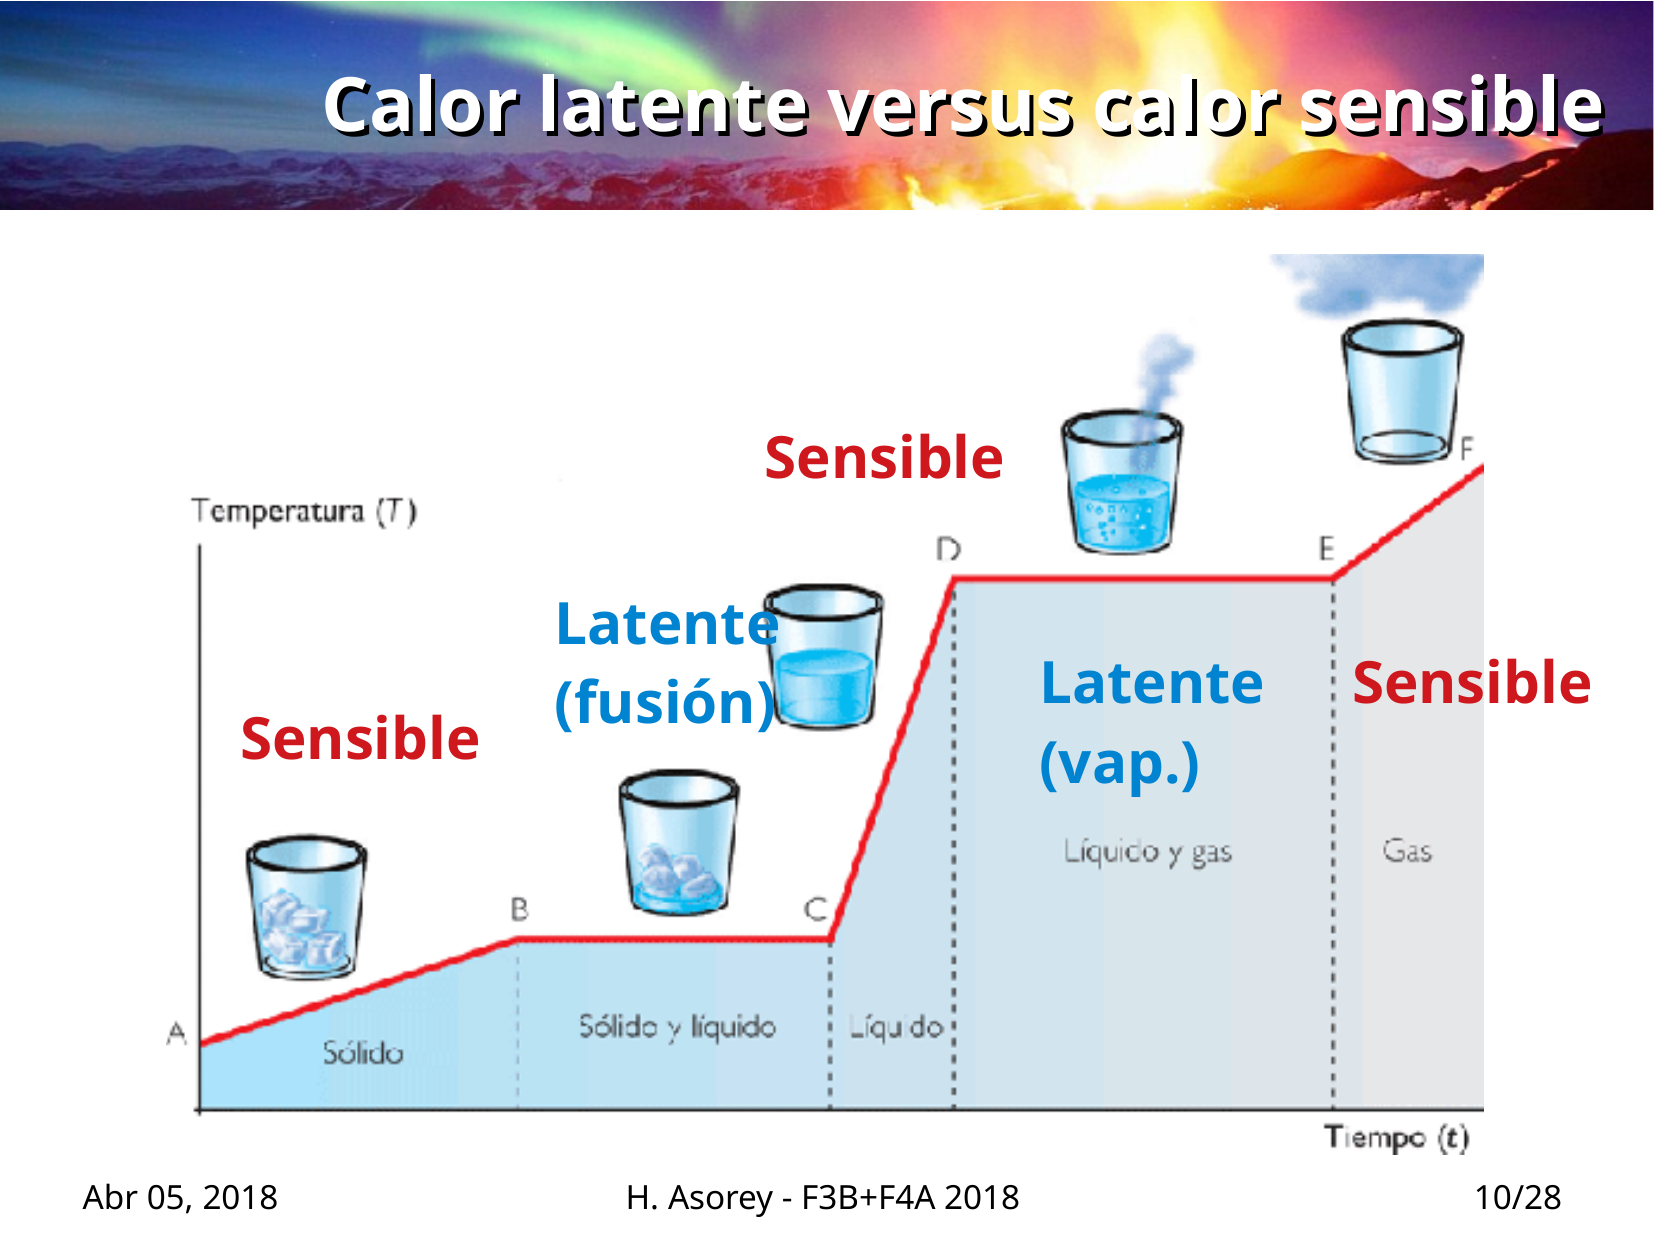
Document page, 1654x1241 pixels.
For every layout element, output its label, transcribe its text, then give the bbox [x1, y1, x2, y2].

text_box Sensible [1337, 634, 1581, 721]
text_box Latente (vap.) [1024, 634, 1257, 791]
picture [0, 1, 1654, 210]
text_box Sensible [750, 409, 993, 496]
title Calor latente versus calor sensible [45, 15, 1606, 191]
text_box Latente (fusión) [540, 574, 773, 732]
text_box Sensible [225, 690, 469, 776]
picture [166, 254, 1484, 1156]
